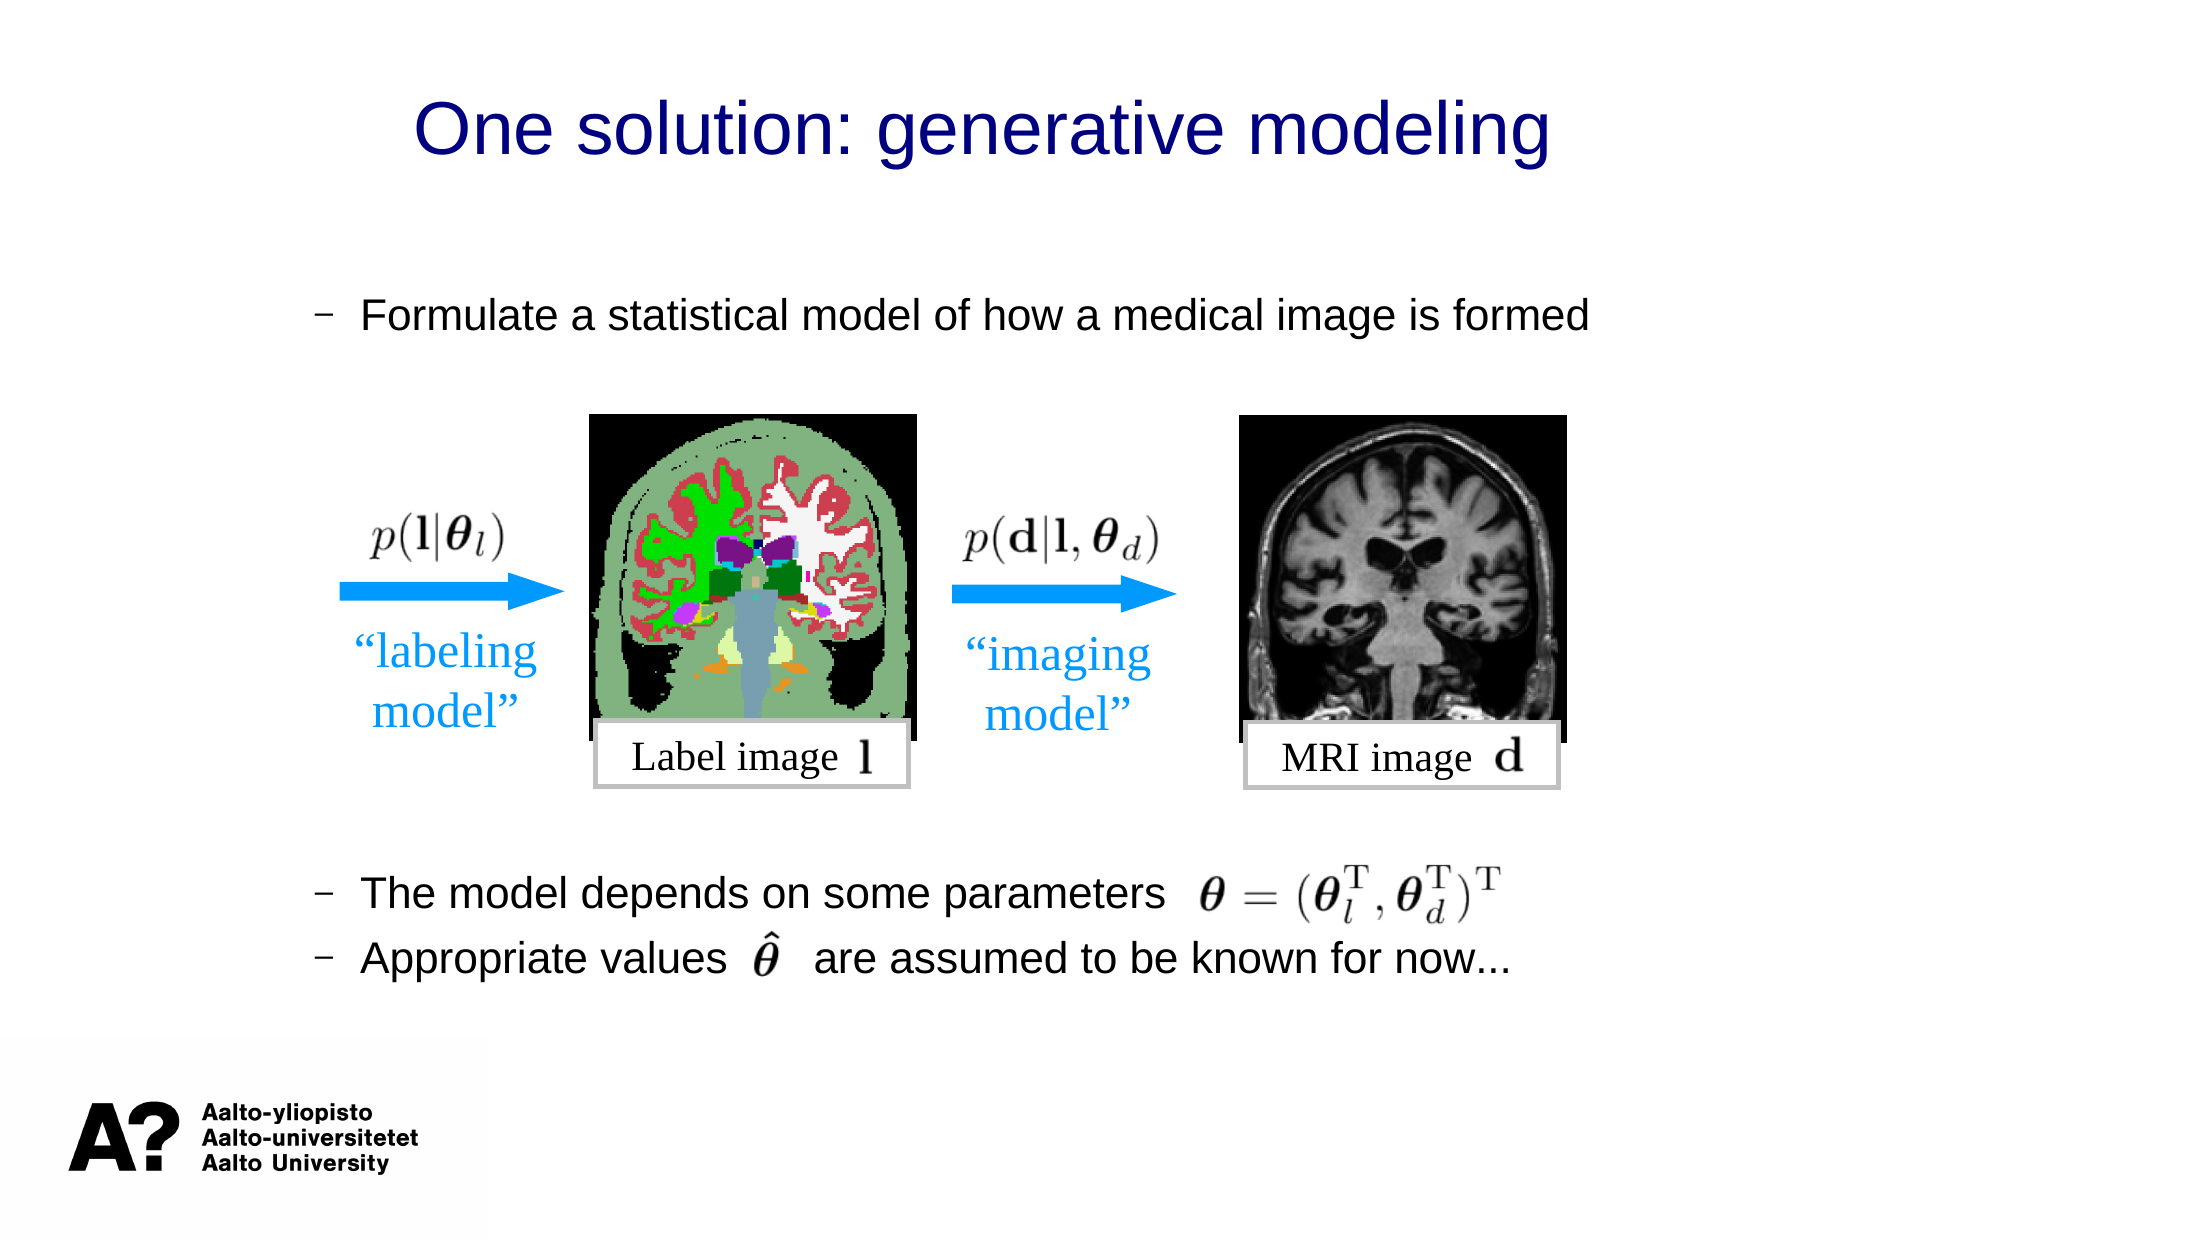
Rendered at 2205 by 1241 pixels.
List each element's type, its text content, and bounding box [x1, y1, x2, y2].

text_box MRI image [1245, 721, 1559, 788]
text_box [952, 579, 1178, 613]
text_box [339, 572, 565, 611]
picture [752, 929, 783, 983]
picture [352, 499, 512, 572]
text_box “imaging model” [914, 612, 1203, 749]
picture [1472, 723, 1542, 781]
list Formulate a statistical model of how a medical image is formed The model depends on some parameters Appropriate values are assumed to be known for now... [227, 278, 1653, 1004]
picture [1186, 854, 1507, 933]
picture [0, 1035, 488, 1239]
picture [939, 497, 1165, 579]
picture [831, 723, 890, 787]
text_box “labeling model” [302, 610, 590, 746]
title One solution: generative modeling [326, 65, 1640, 179]
text_box Label image [595, 720, 909, 787]
